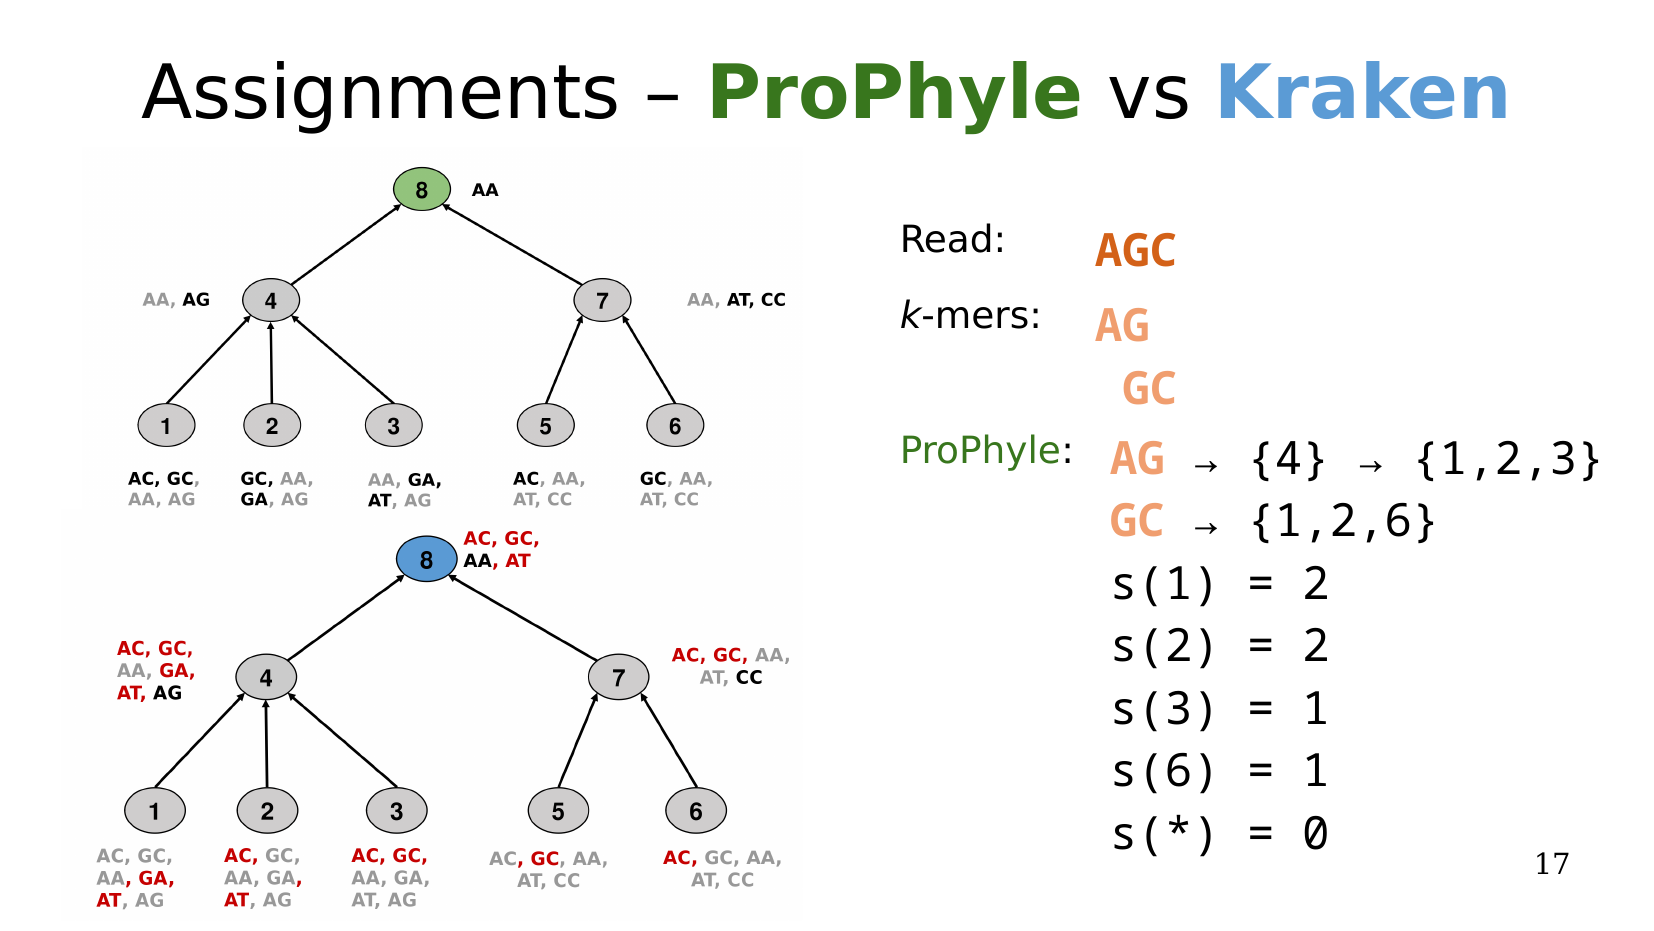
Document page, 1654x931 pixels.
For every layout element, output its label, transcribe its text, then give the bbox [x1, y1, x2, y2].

text_box k-mers: [885, 286, 1058, 346]
picture [61, 147, 803, 921]
text_box ProPhyle: [885, 421, 1089, 481]
text_box Read: [885, 210, 1022, 269]
text_box AG → {4} → {1,2,3} GC → {1,2,6} s(1) = 2 s(2) = 2 s(3) = 1 s(6) = 1 s(*) = 0 read → {1,2} [1095, 417, 1580, 845]
title Assignments – ProPhyle vs Kraken [82, 15, 1571, 171]
text_box AG GC [1080, 285, 1185, 392]
text_box AGC [1080, 210, 1185, 271]
